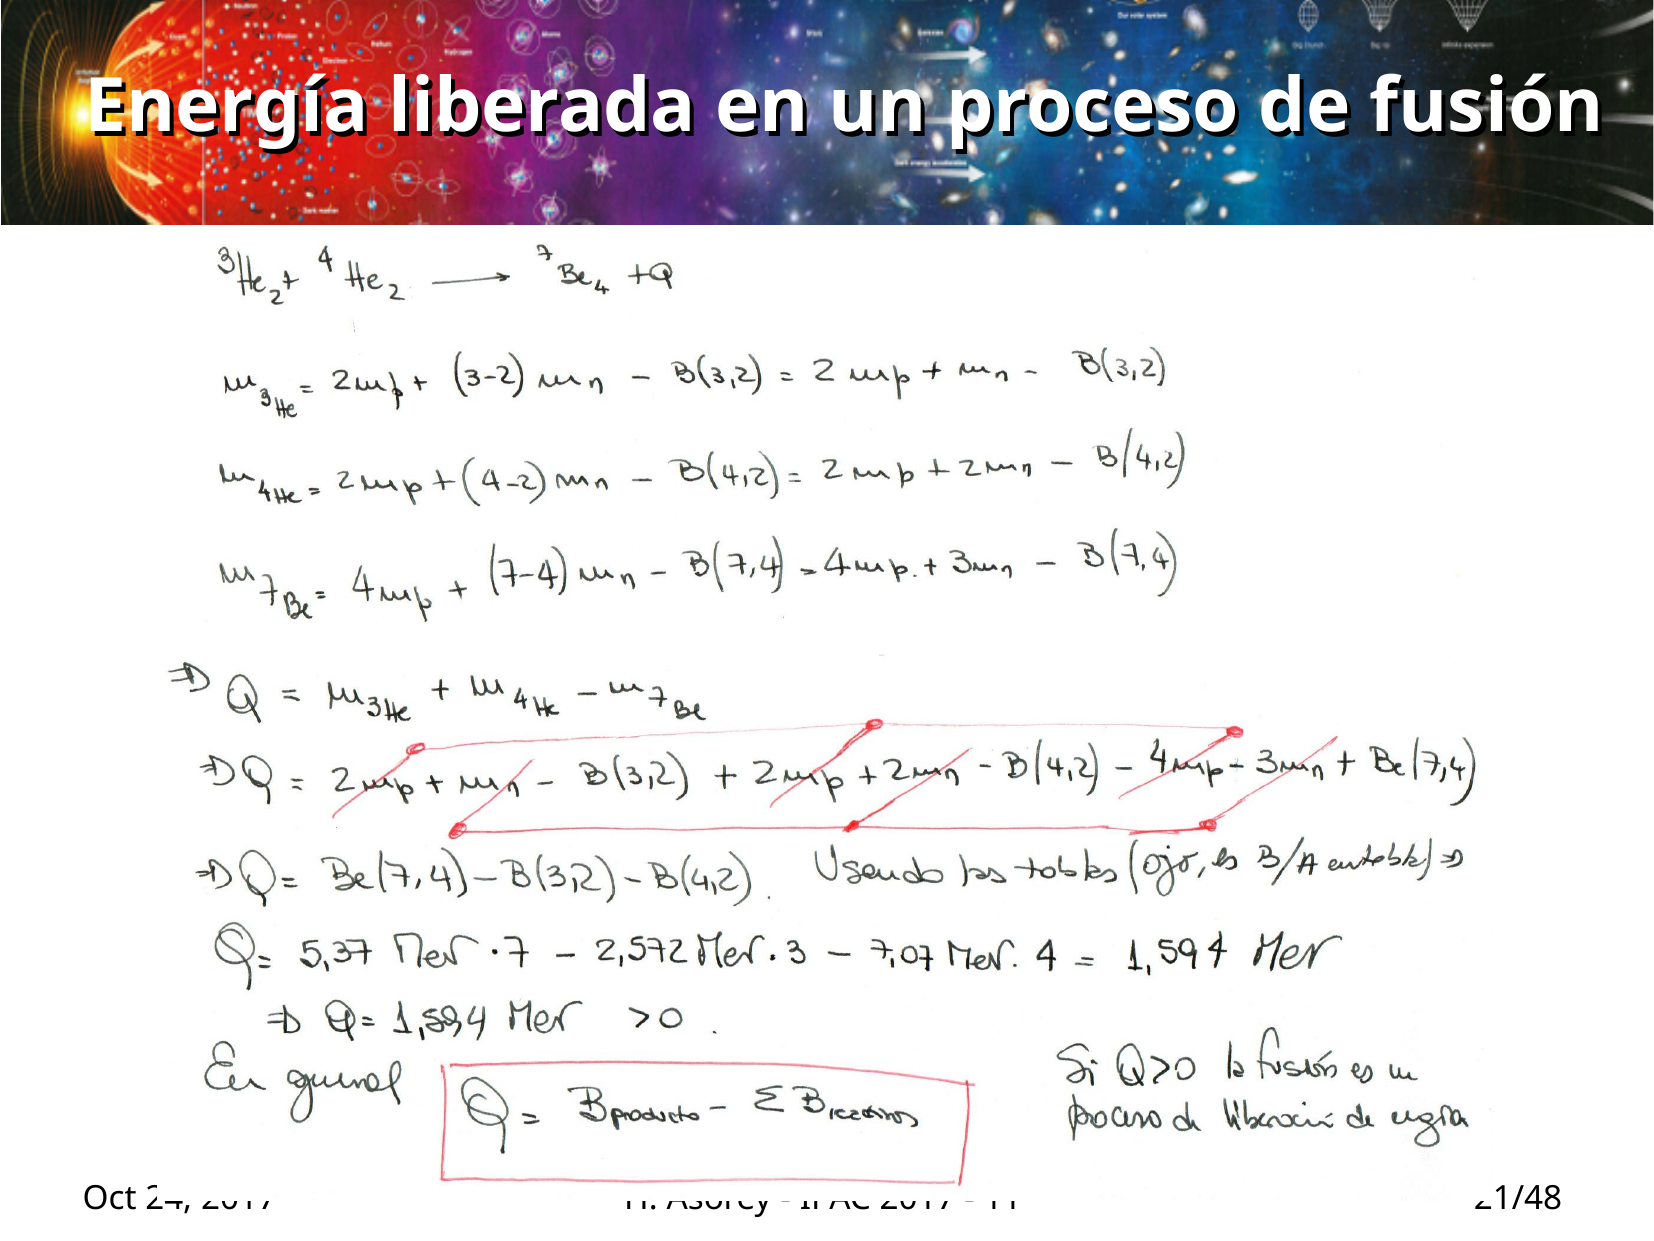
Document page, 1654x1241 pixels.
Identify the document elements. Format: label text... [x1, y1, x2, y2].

title Energía liberada en un proceso de fusión [45, 15, 1606, 191]
picture [1, 0, 1654, 1201]
